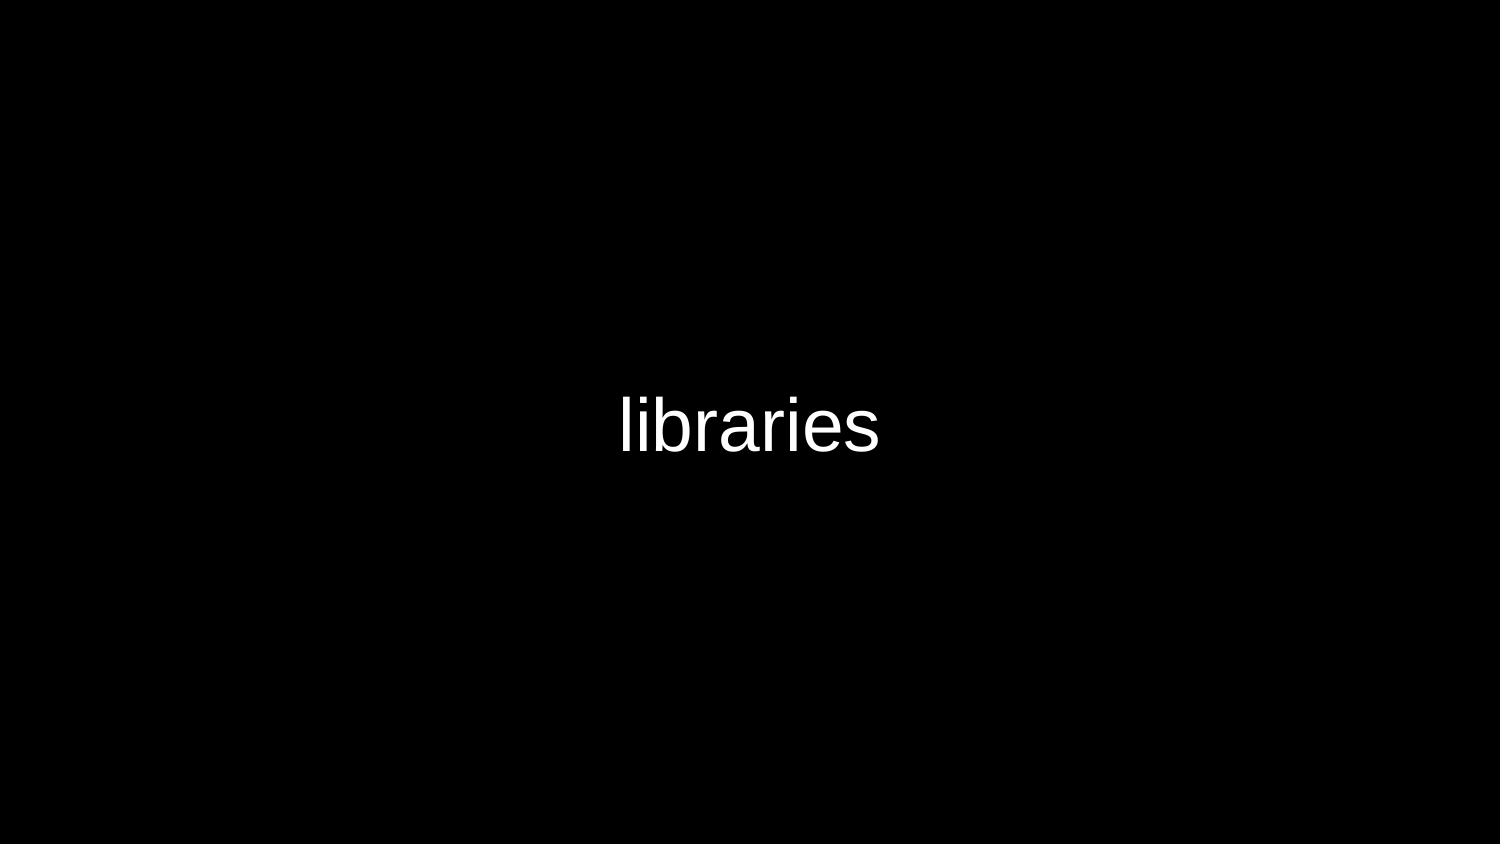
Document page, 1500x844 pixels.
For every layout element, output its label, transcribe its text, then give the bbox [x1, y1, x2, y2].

title libraries [51, 352, 1449, 491]
